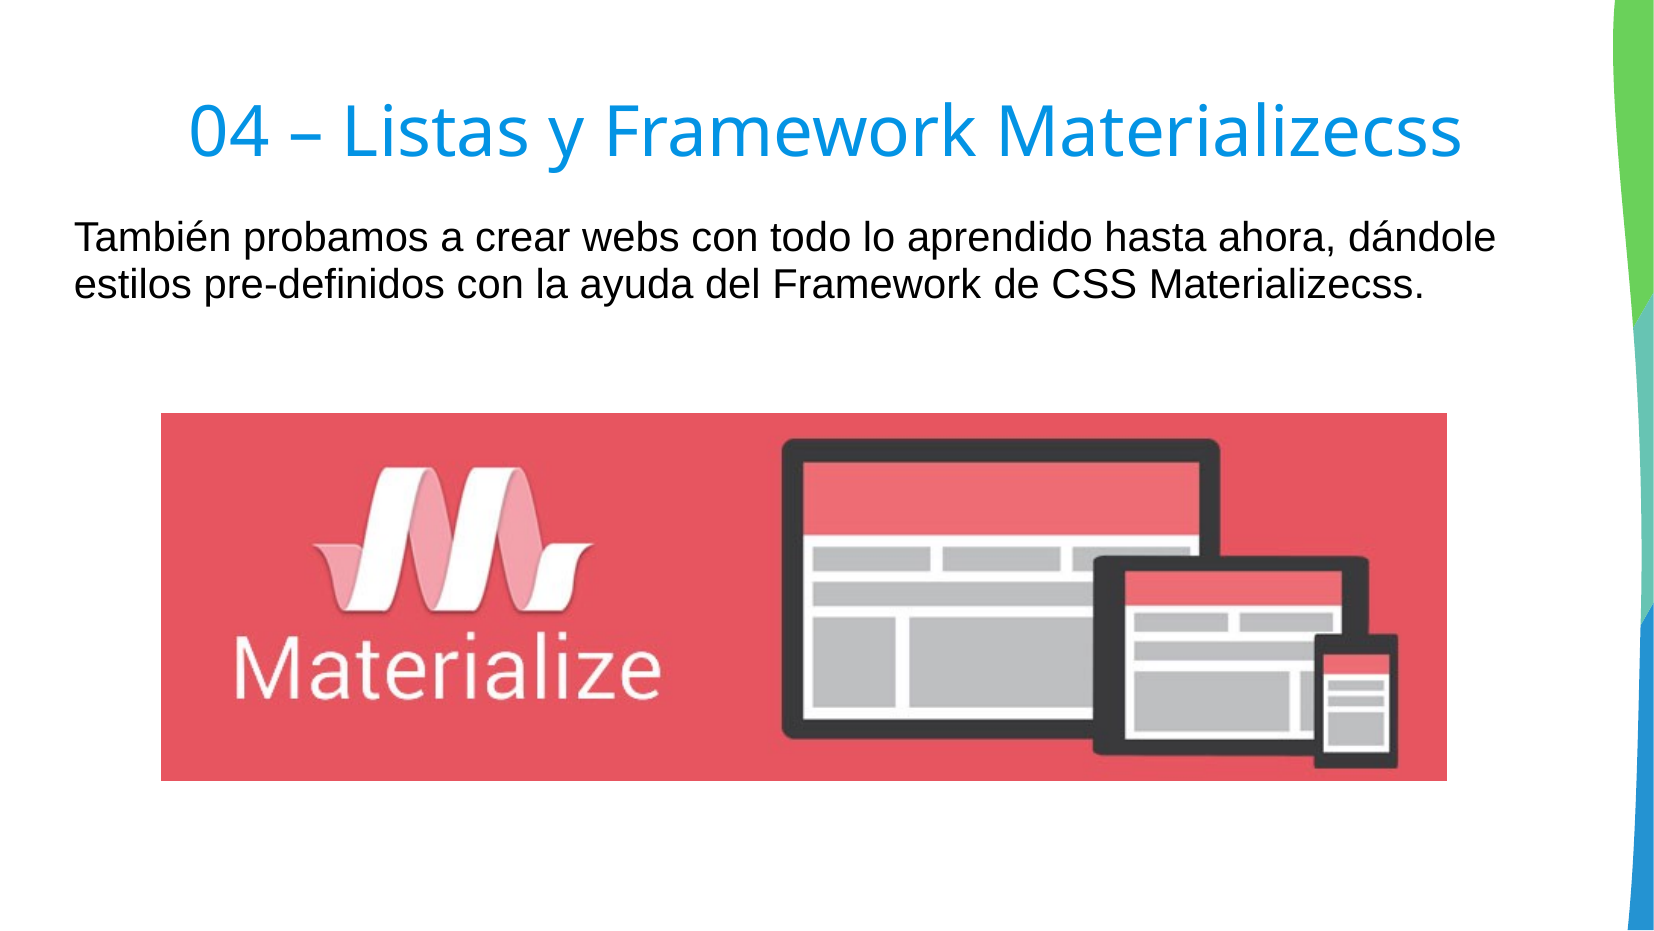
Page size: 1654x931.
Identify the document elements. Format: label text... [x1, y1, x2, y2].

picture [161, 413, 1447, 781]
text_box 04 – Listas y Framework Materializecss [0, 78, 1654, 178]
text_box También probamos a crear webs con todo lo aprendido hasta ahora, dándole estilos pre-definidos con la ayuda del Framework de CSS Materializecss. [59, 206, 1595, 827]
